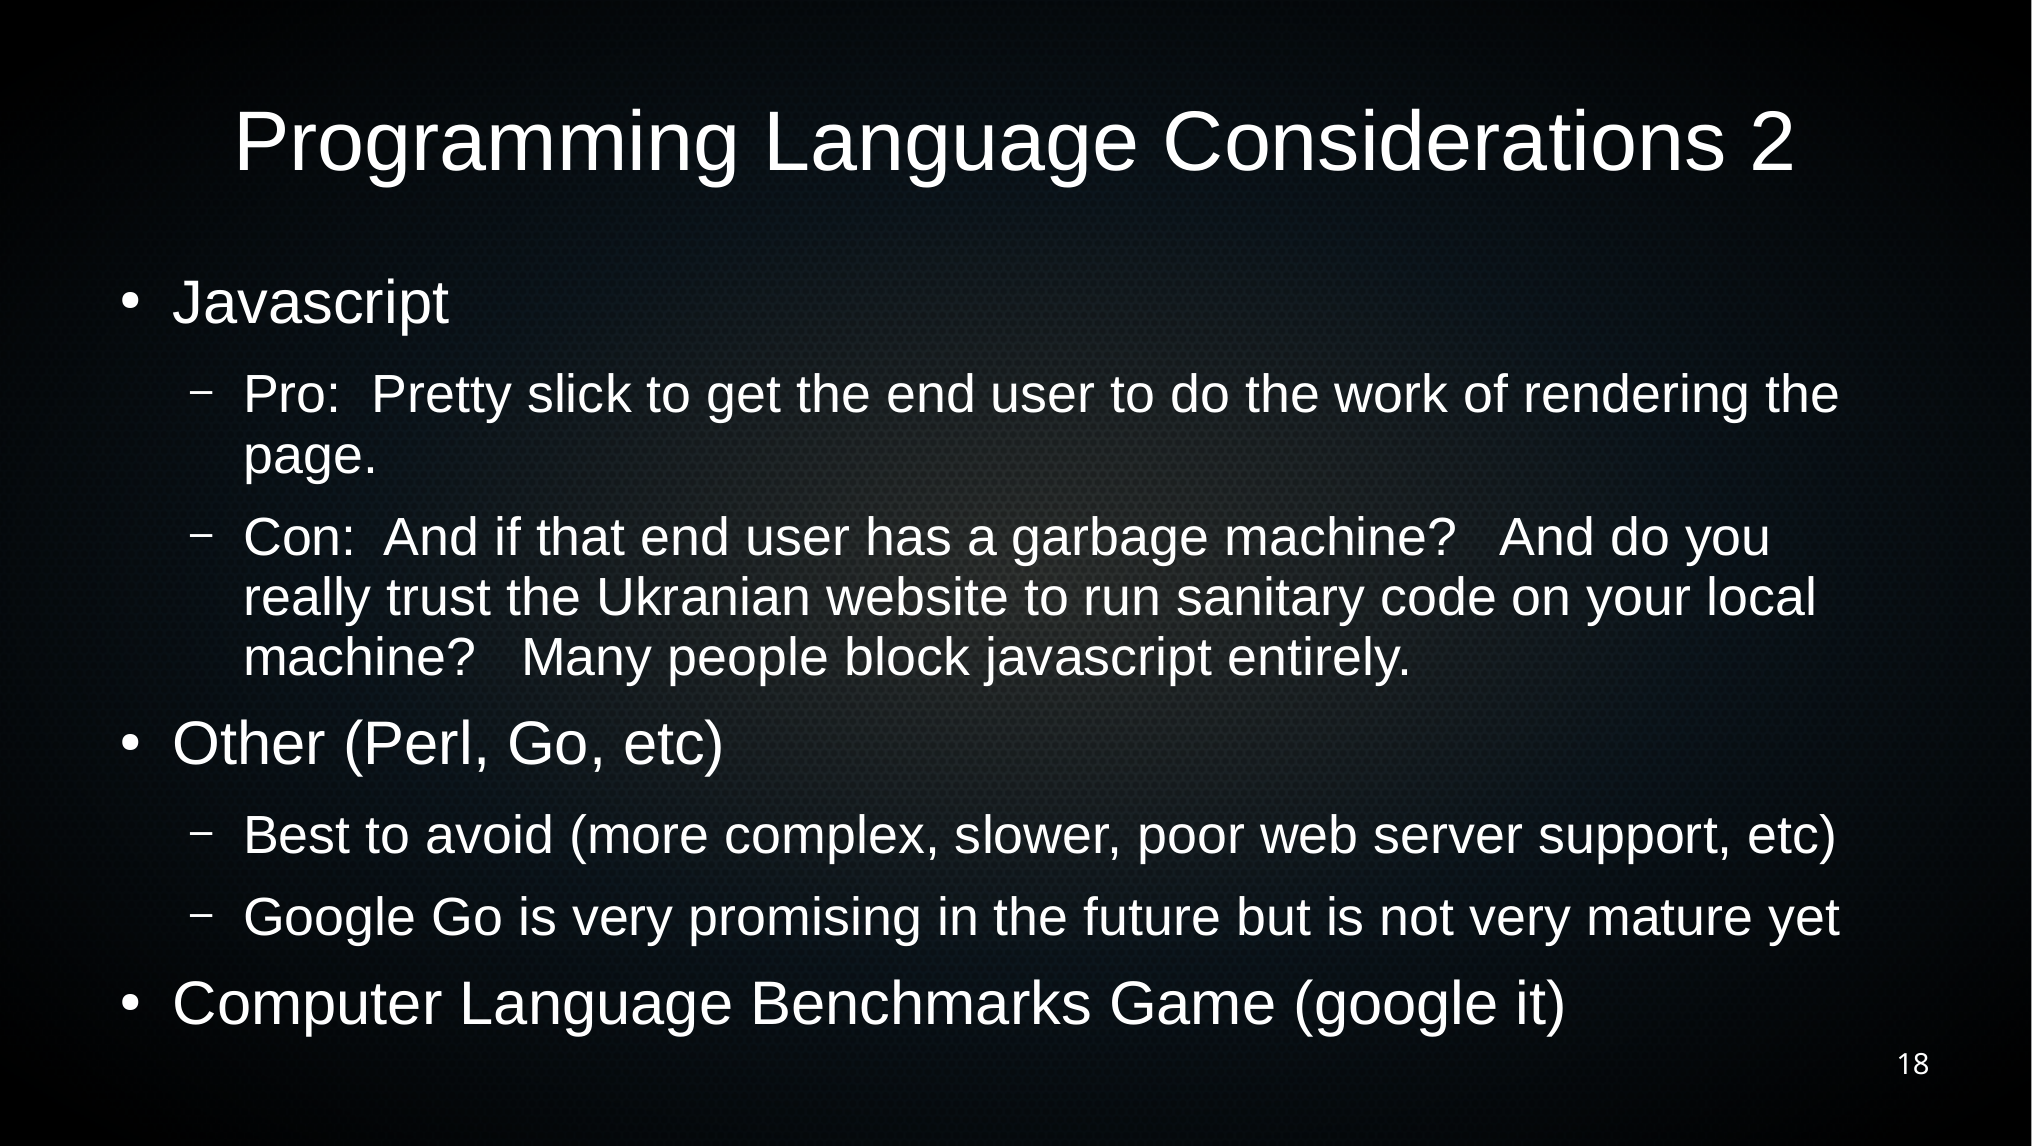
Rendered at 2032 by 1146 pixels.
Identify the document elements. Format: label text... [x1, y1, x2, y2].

list Javascript Pro: Pretty slick to get the end user to do the work of rendering the page. Con: And if that end user has a garbage machine? And do you really trust the Ukranian website to run sanitary code on your local machine? Many people block javascript entirely. Other (Perl, Go, etc) Best to avoid (more complex, slower, poor web server support, etc) Google Go is very promising in the future but is not very mature yet Computer Language Benchmarks Game (google it) [101, 268, 1890, 1025]
picture [0, 0, 2032, 1146]
title Programming Language Considerations 2 [101, 45, 1930, 237]
